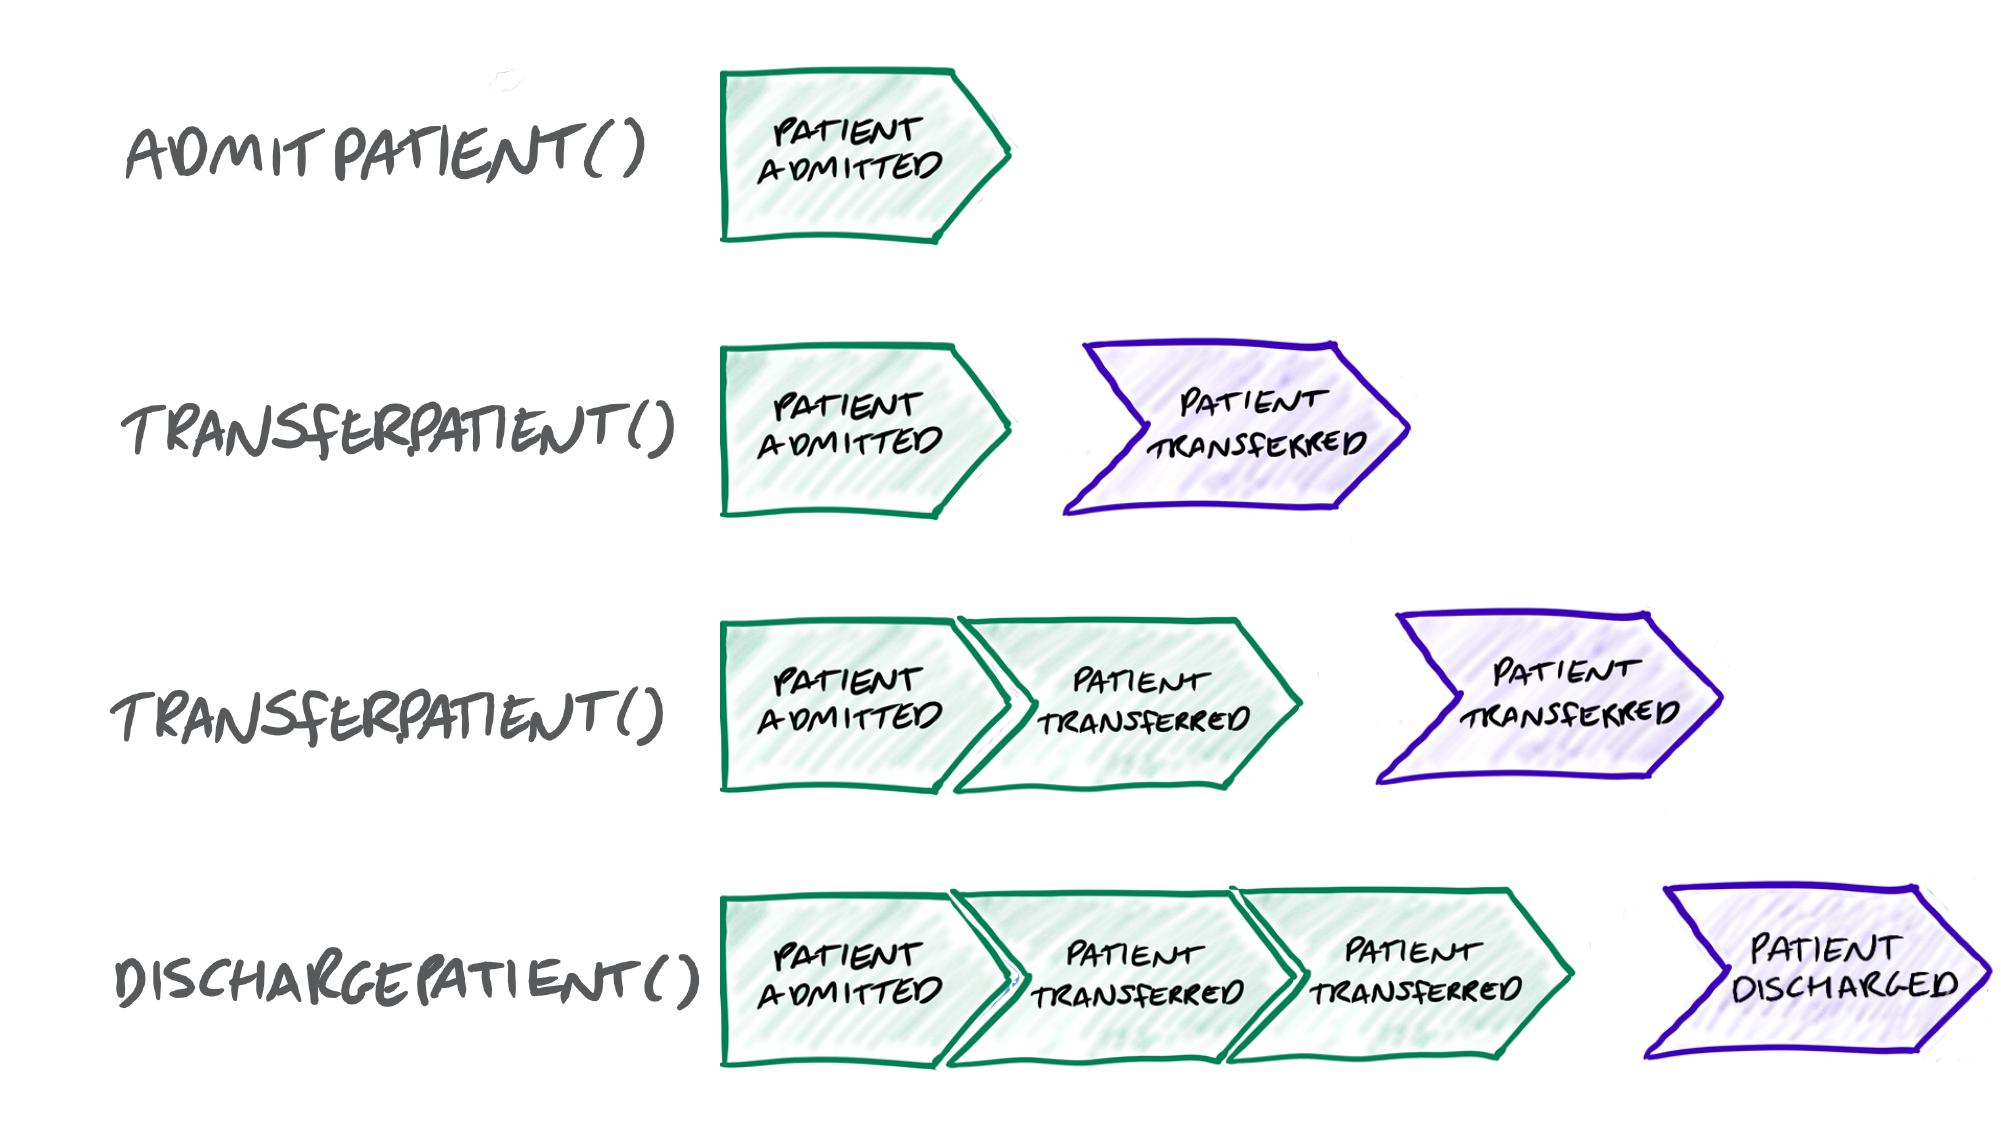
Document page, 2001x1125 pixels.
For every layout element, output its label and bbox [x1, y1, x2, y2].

picture [79, 671, 677, 758]
picture [101, 110, 677, 204]
picture [720, 842, 1591, 1098]
picture [101, 937, 716, 1030]
picture [1371, 596, 1743, 811]
picture [720, 38, 1020, 265]
picture [488, 68, 527, 93]
picture [720, 313, 1020, 540]
picture [1058, 327, 1430, 542]
picture [90, 384, 688, 471]
picture [1623, 869, 2000, 1071]
picture [720, 572, 1319, 824]
